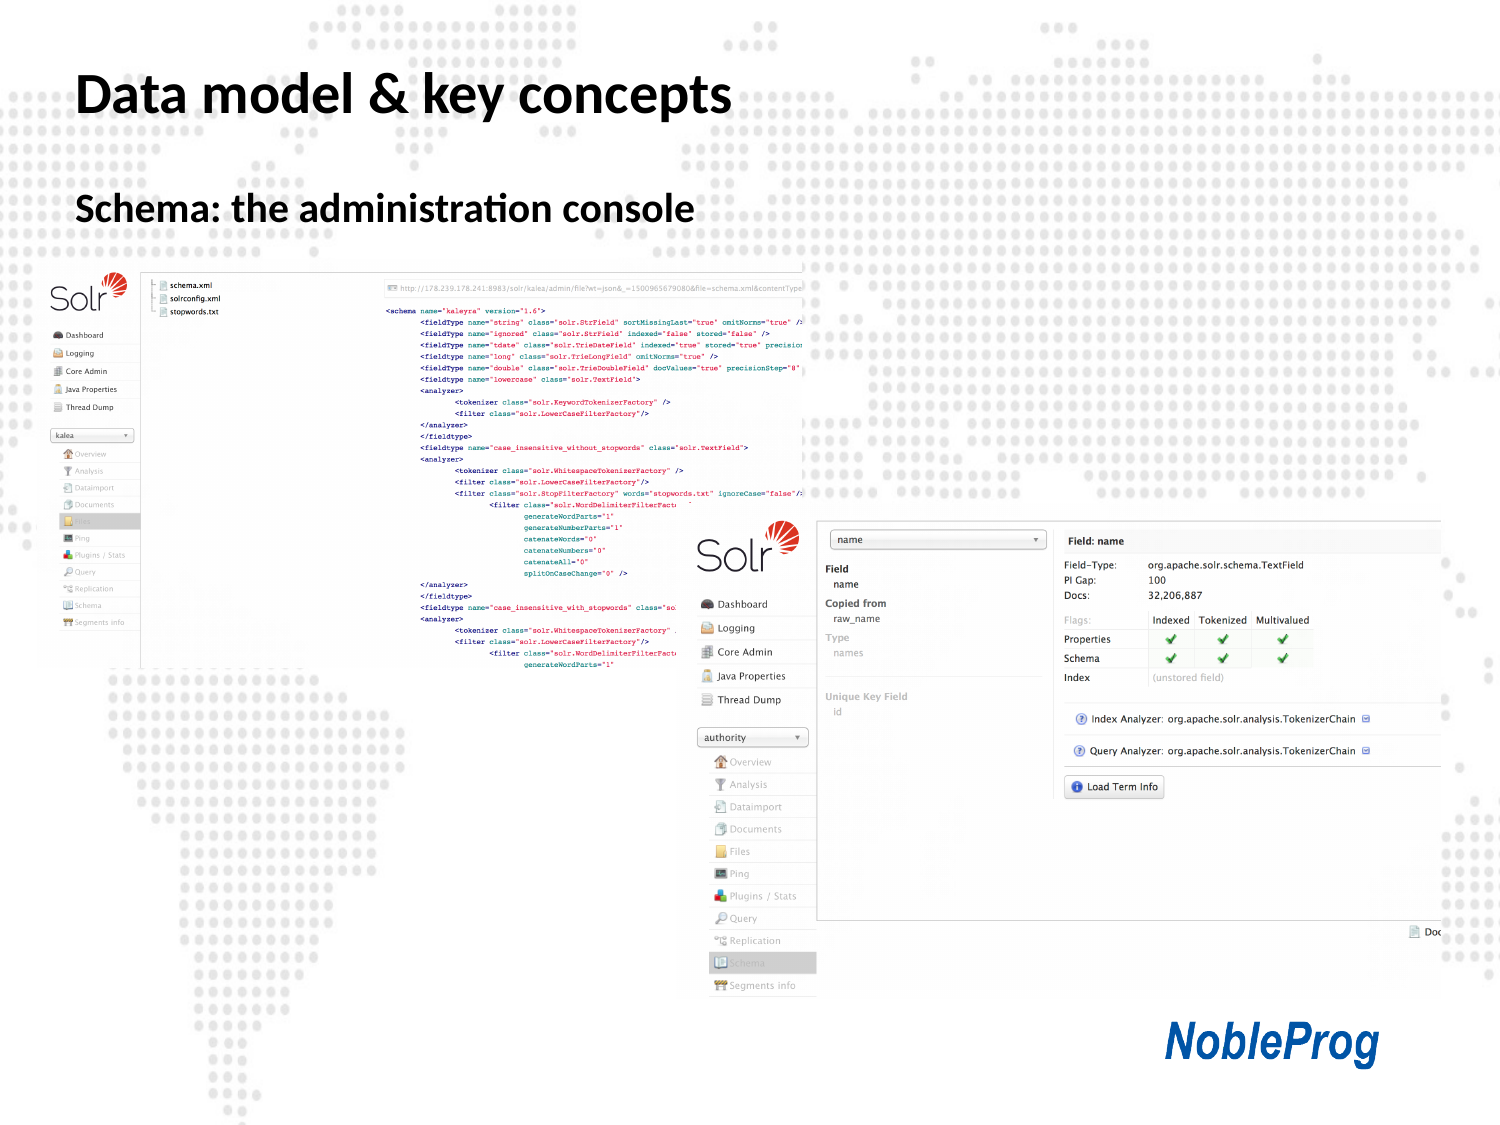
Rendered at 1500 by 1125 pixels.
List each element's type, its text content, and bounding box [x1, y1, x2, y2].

text_box Data model & key concepts [75, 55, 1425, 180]
picture [0, 0, 1500, 1125]
text_box Schema: the administration console [75, 180, 1425, 256]
